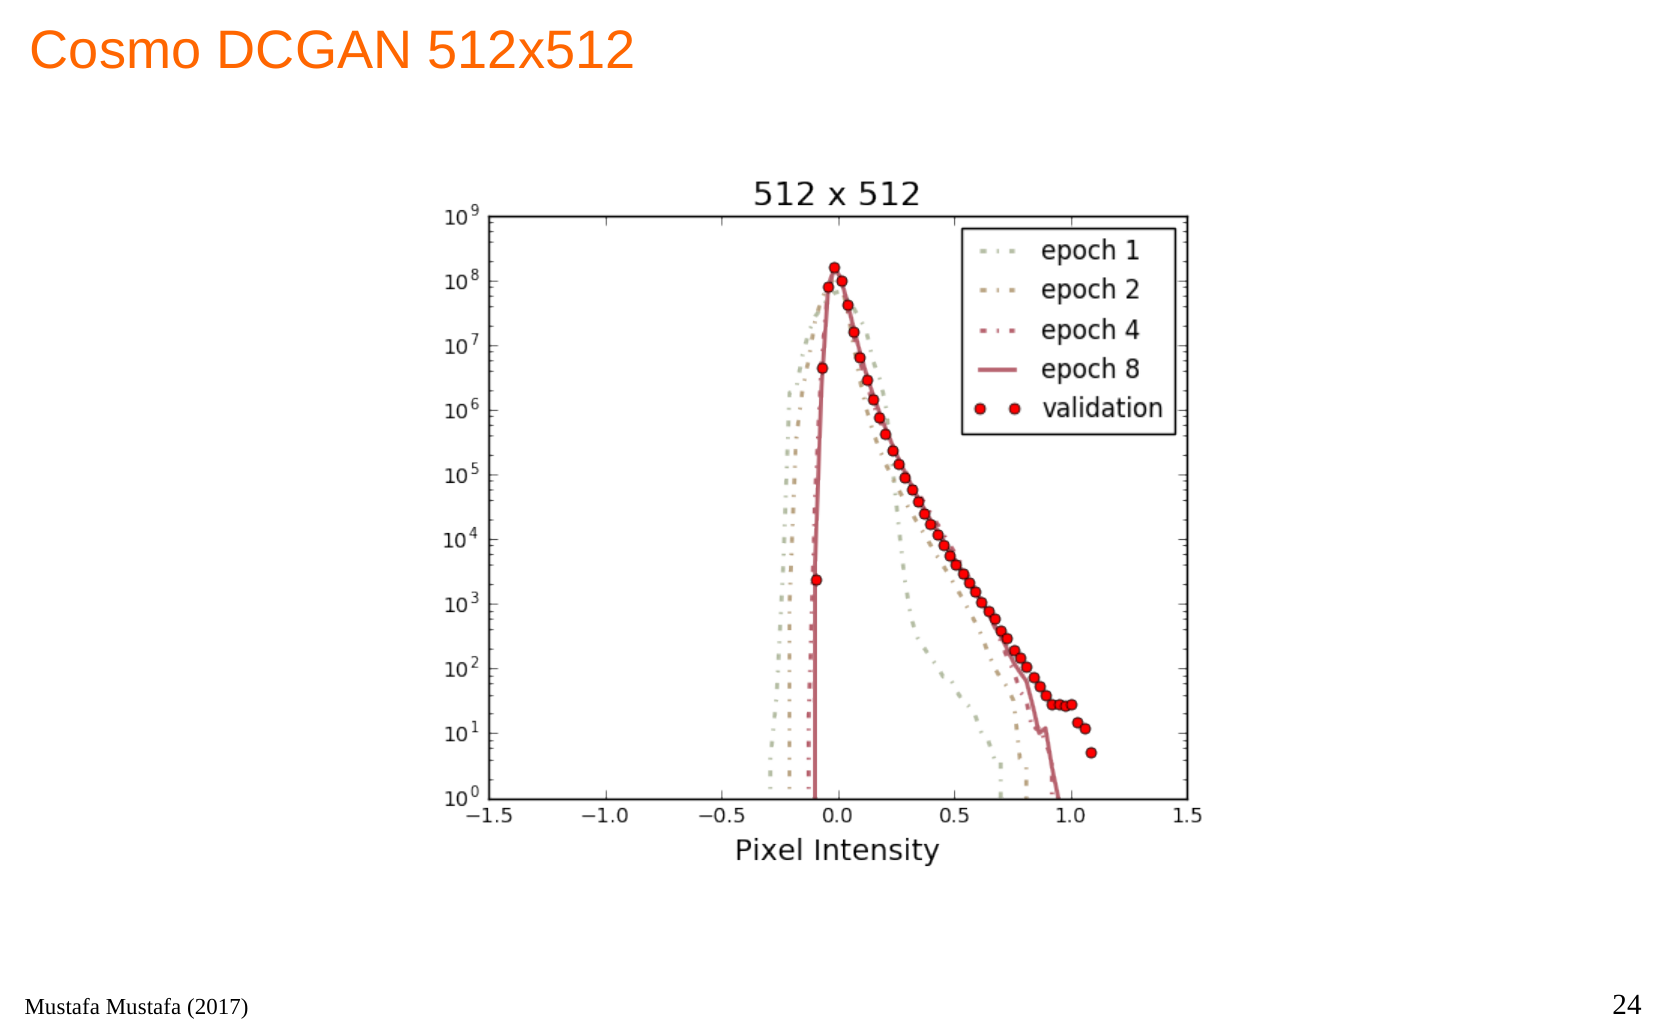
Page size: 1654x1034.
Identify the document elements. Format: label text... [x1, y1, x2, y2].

title Cosmo DCGAN 512x512 [29, 17, 1621, 82]
picture [376, 141, 1277, 892]
